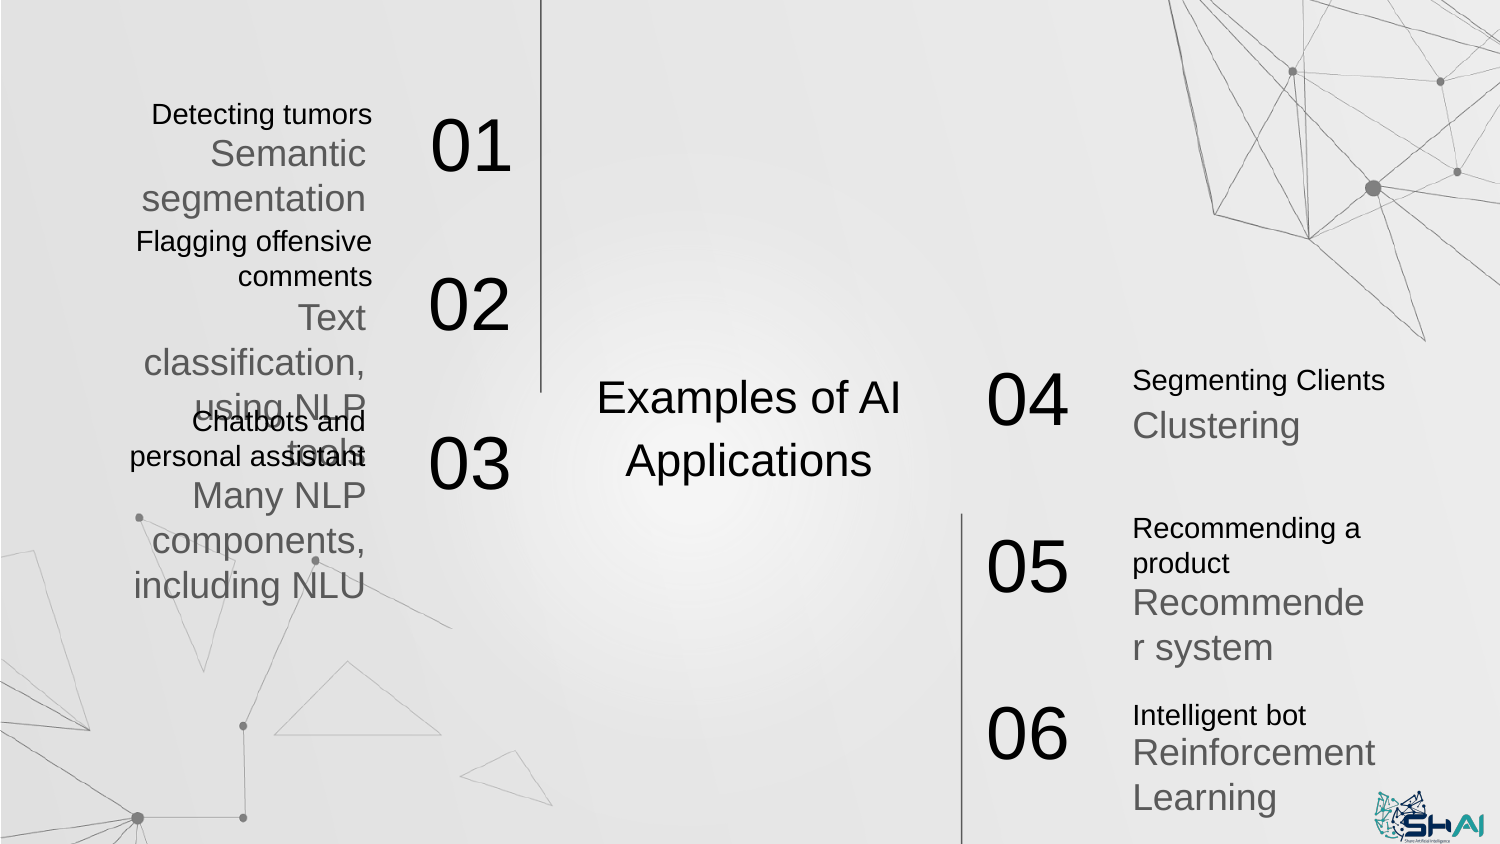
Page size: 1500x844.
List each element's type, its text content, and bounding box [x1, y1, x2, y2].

title Flagging offensive comments [64, 212, 388, 308]
subtitle Semantic segmentation [106, 114, 382, 209]
title Chatbots and personal assistant [57, 392, 382, 488]
subtitle Clustering [1117, 385, 1392, 480]
picture [0, 0, 1500, 844]
title Recommending a product [1117, 499, 1442, 595]
title Segmenting Clients [1117, 316, 1442, 412]
title 05 [971, 514, 1117, 610]
subtitle Recommender system [1117, 562, 1392, 651]
title Detecting tumors [64, 50, 388, 146]
subtitle Reinforcement Learning [1117, 713, 1392, 807]
title 02 [382, 252, 528, 348]
title 06 [971, 682, 1117, 777]
title 03 [382, 412, 528, 508]
title Examples of AI Applications [554, 344, 944, 500]
title 04 [971, 347, 1117, 443]
title 01 [347, 93, 530, 189]
title Intelligent bot [1117, 651, 1442, 747]
subtitle Text classification, using NLP tools [106, 278, 382, 372]
subtitle Many NLP components, including NLU [106, 455, 382, 550]
